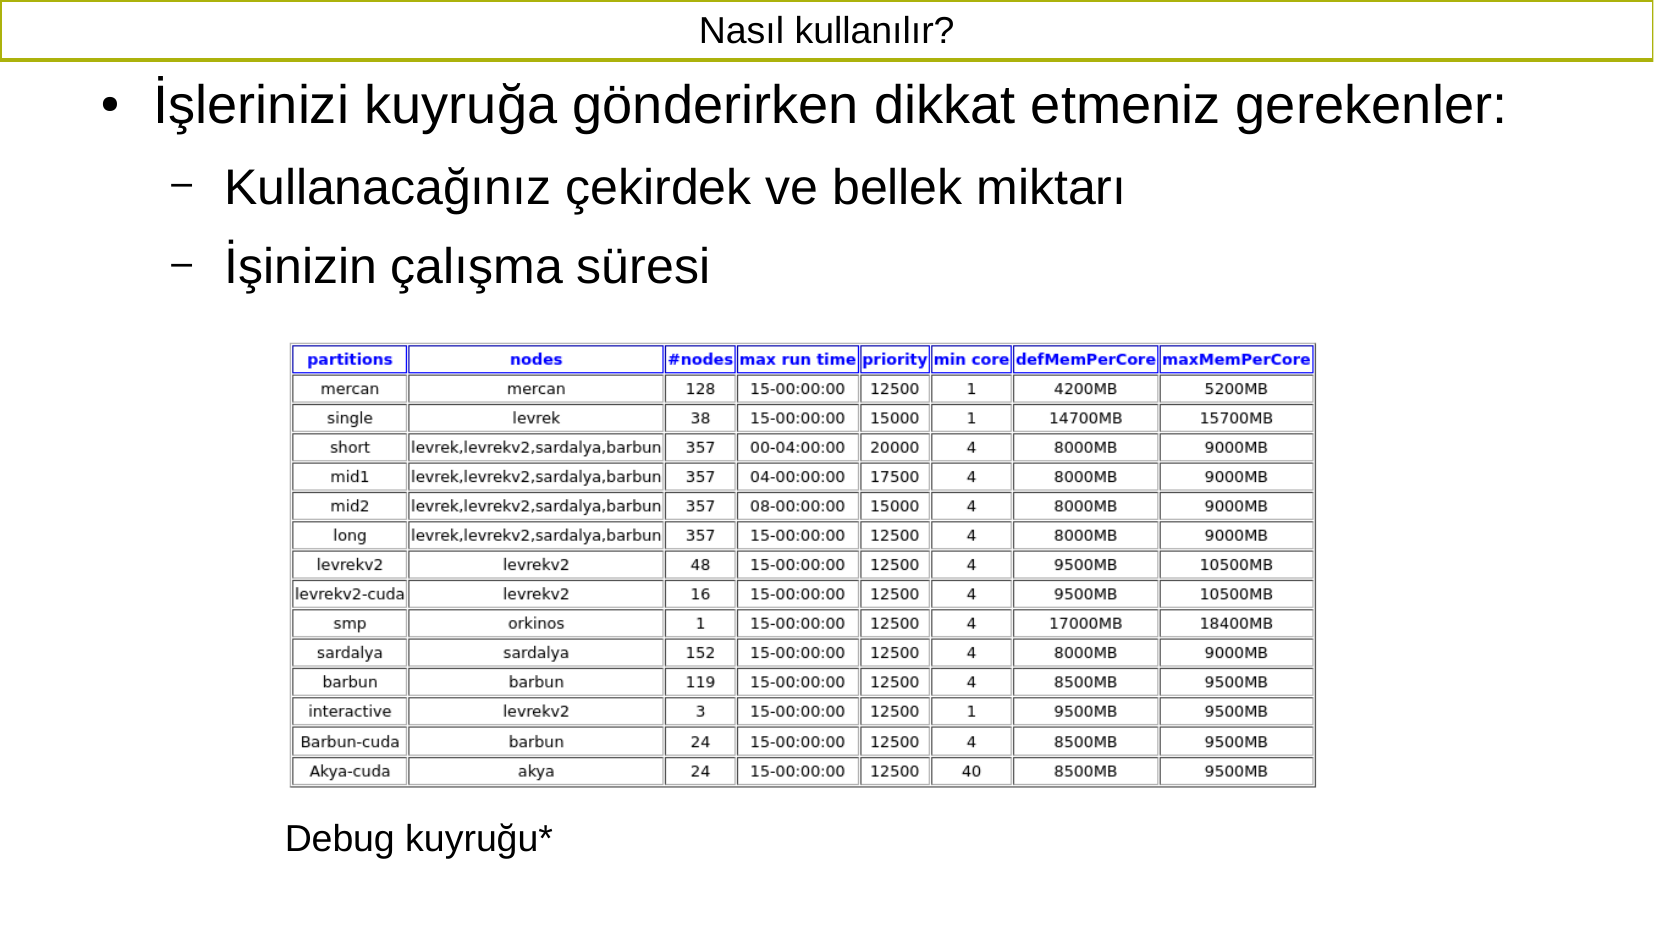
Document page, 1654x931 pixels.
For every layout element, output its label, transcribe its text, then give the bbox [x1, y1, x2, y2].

text_box Nasıl kullanılır? [0, 0, 1654, 61]
list İşlerinizi kuyruğa gönderirken dikkat etmeniz gerekenler: Kullanacağınız çekirdek ve bellek miktarı İşinizin çalışma süresi [82, 75, 1571, 615]
text_box Debug kuyruğu* [270, 810, 1381, 867]
picture [285, 338, 1321, 796]
